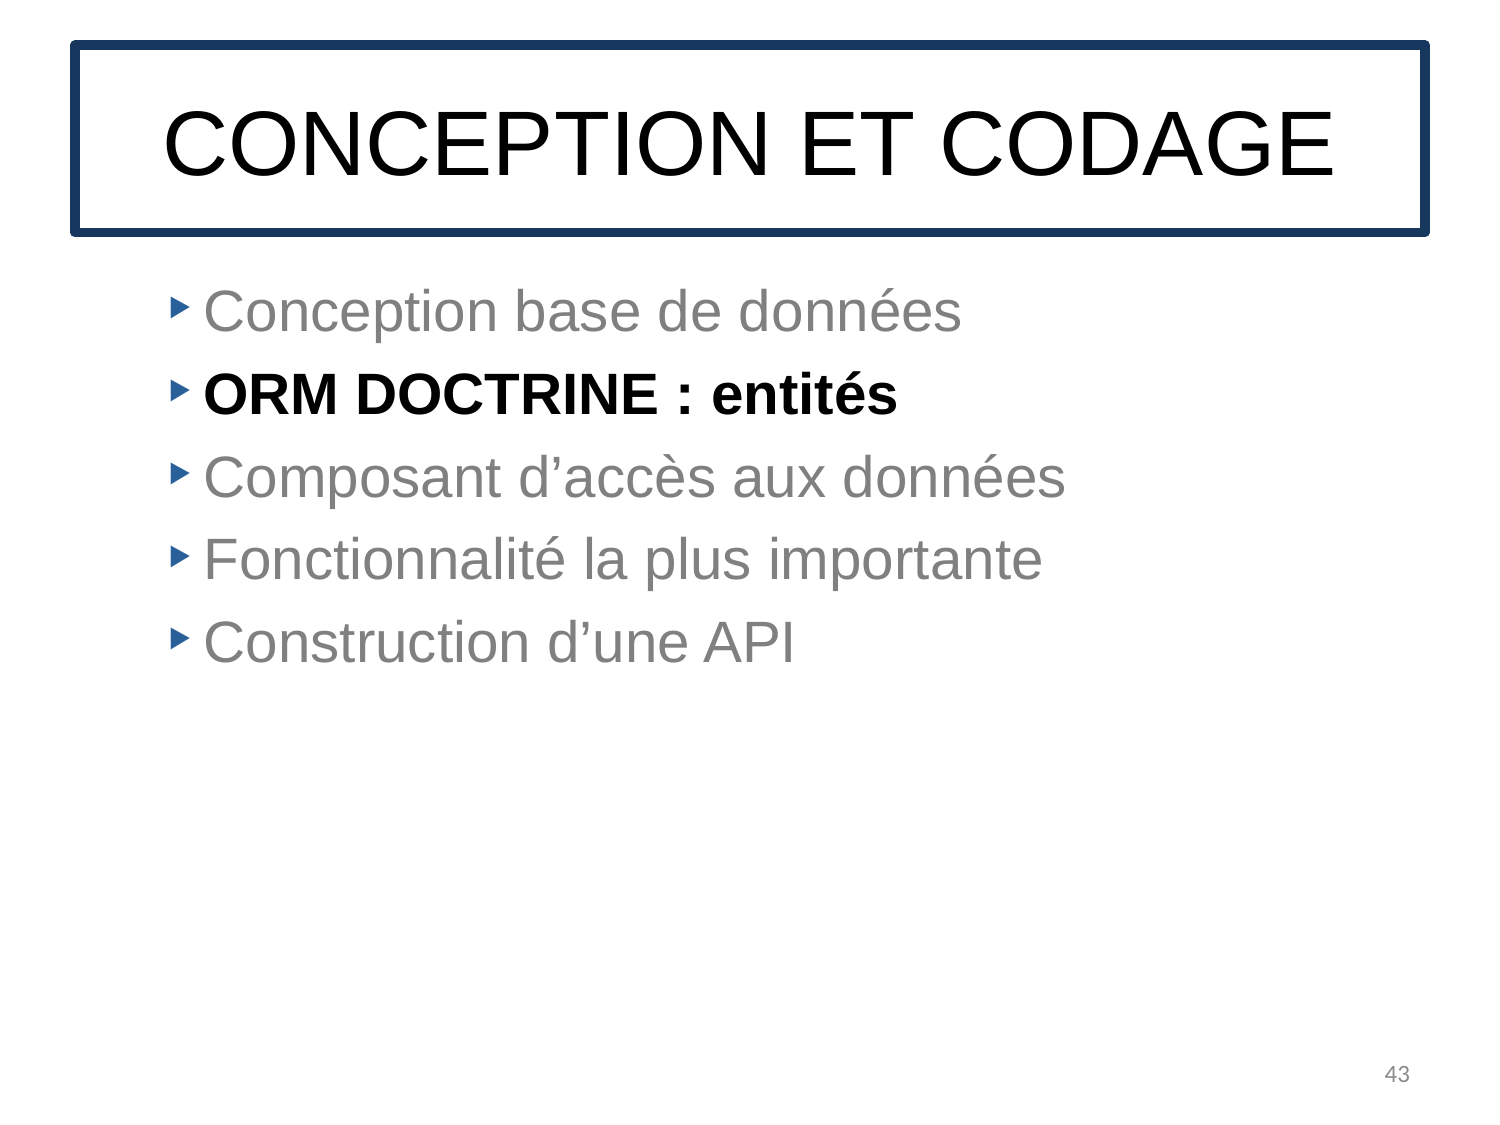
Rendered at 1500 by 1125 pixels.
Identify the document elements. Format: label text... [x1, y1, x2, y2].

text_box Conception base de données ORM DOCTRINE : entités Composant d’accès aux données Fonctionnalité la plus importante Construction d’une API [153, 271, 1382, 780]
title CONCEPTION ET CODAGE [75, 45, 1425, 233]
